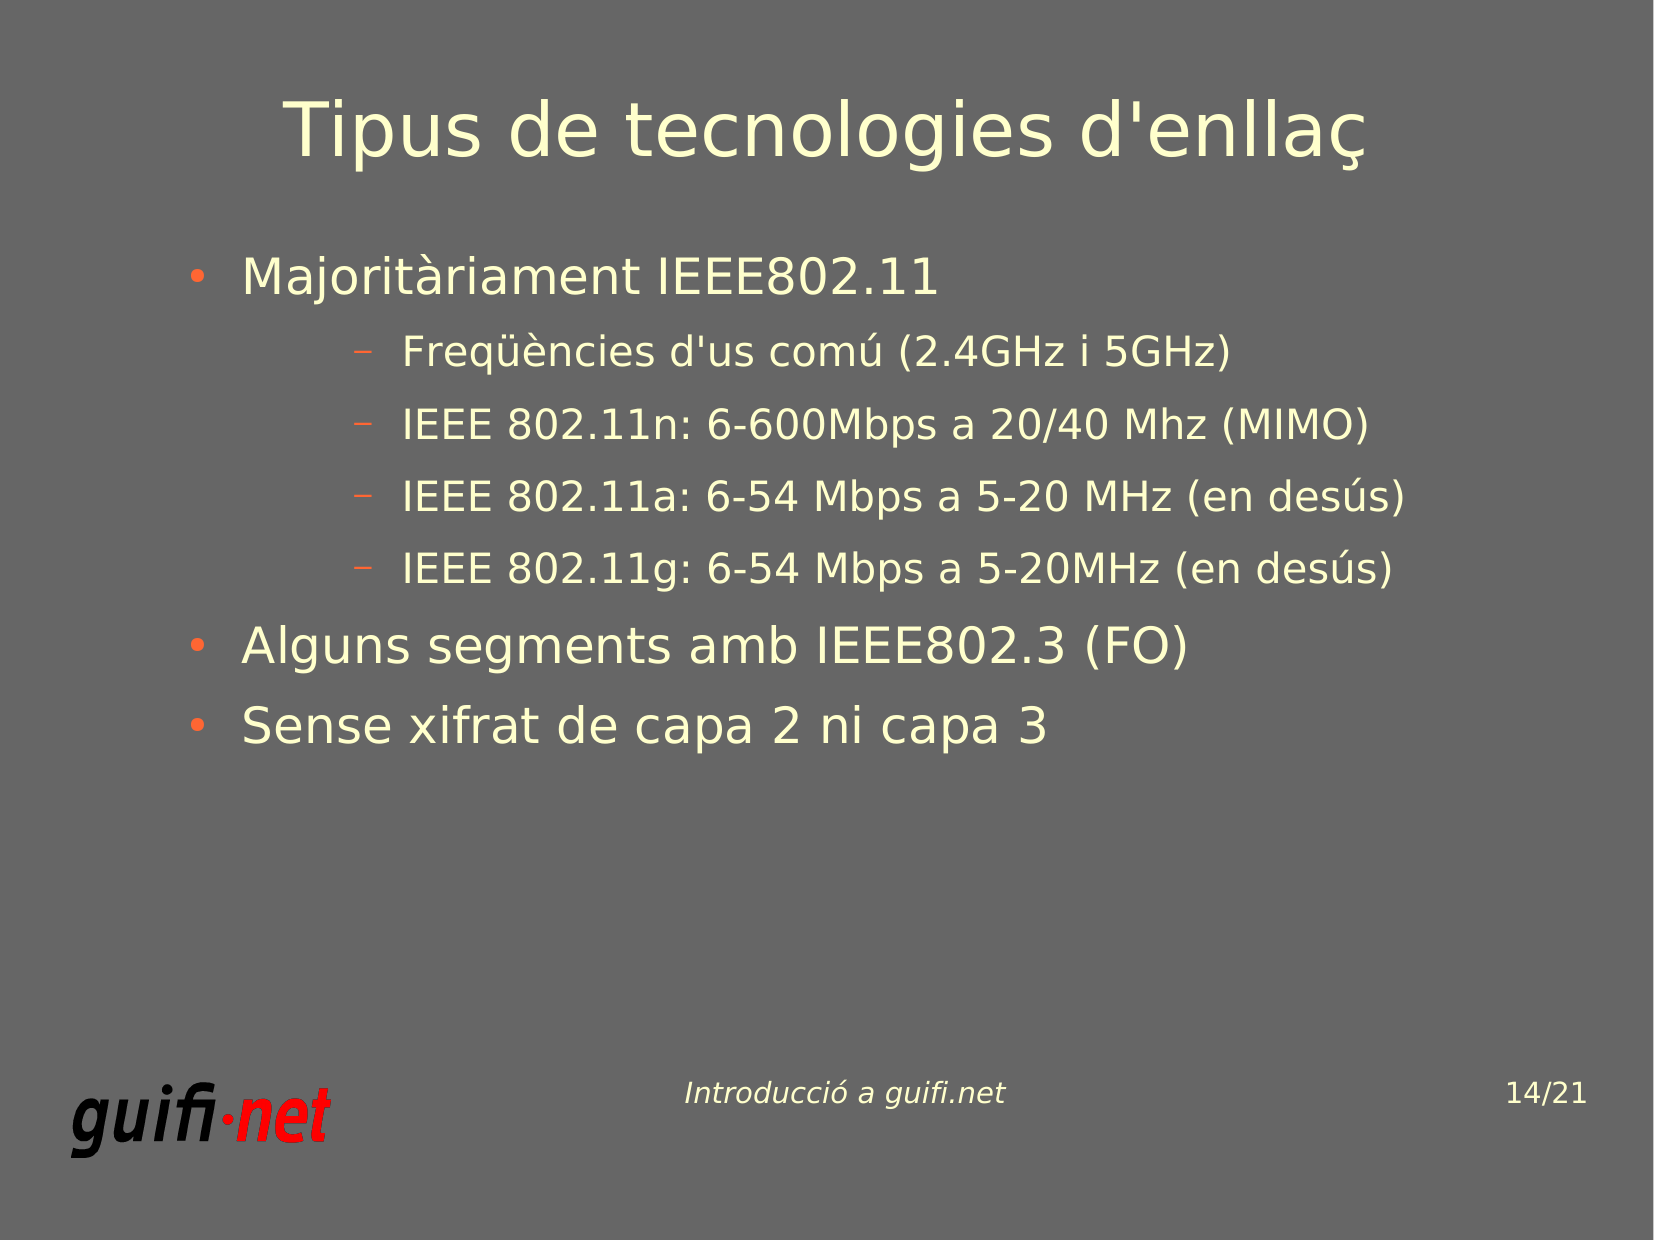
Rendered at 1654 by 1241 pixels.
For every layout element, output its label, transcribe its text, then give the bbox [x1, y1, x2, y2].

title Tipus de tecnologies d'enllaç [82, 49, 1571, 213]
list Majoritàriament IEEE802.11 Freqüències d'us comú (2.4GHz i 5GHz) IEEE 802.11n: 6-600Mbps a 20/40 Mhz (MIMO) IEEE 802.11a: 6-54 Mbps a 5-20 MHz (en desús) IEEE 802.11g: 6-54 Mbps a 5-20MHz (en desús) Alguns segments amb IEEE802.3 (FO) Sense xifrat de capa 2 ni capa 3 [118, 248, 1571, 1045]
picture [71, 1082, 331, 1158]
